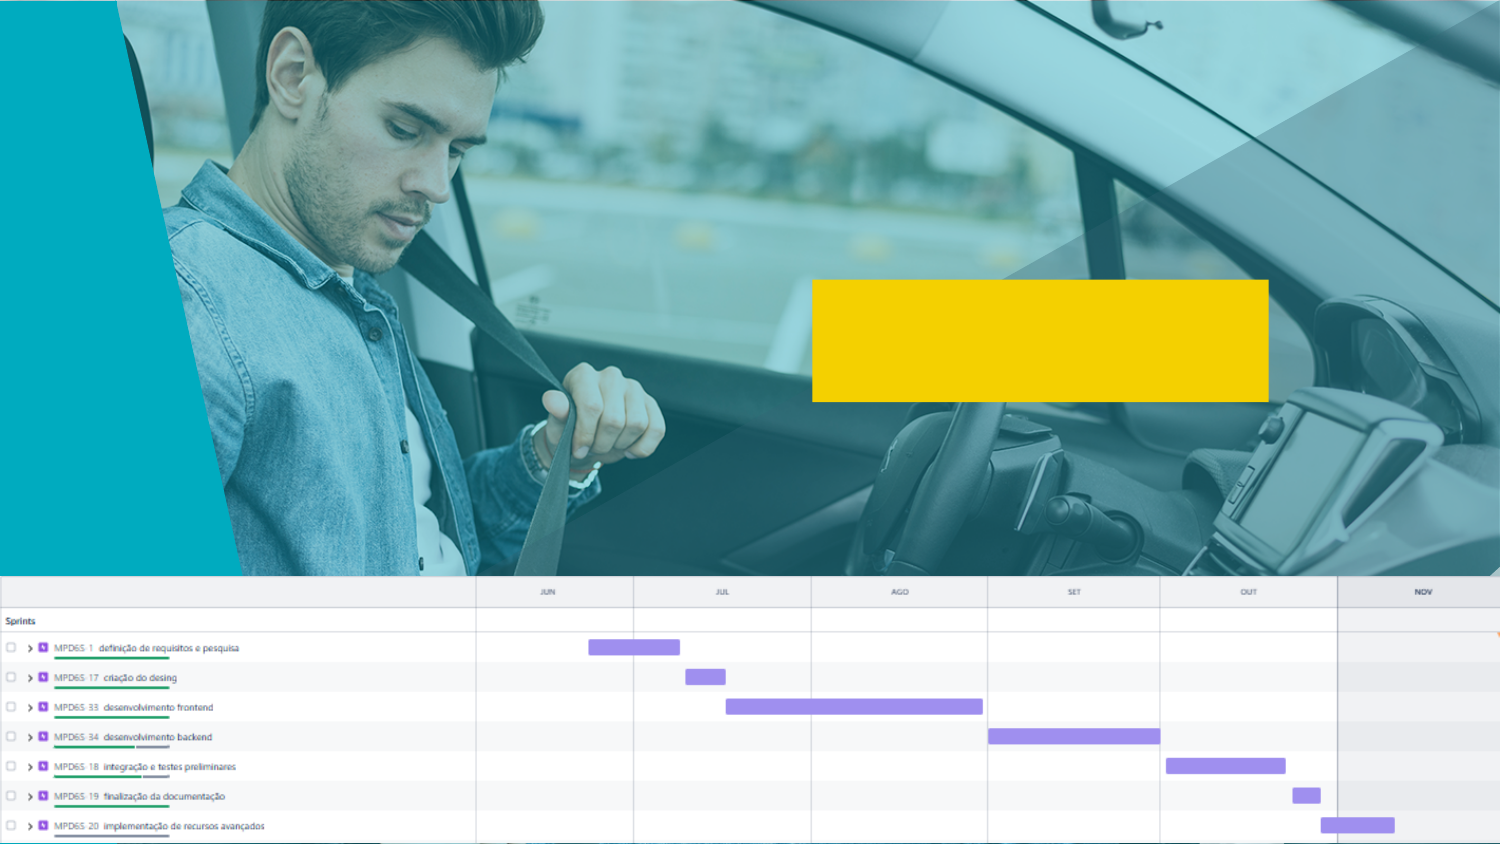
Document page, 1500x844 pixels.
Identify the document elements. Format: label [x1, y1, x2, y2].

text_box [474, 0, 1500, 576]
picture [0, 0, 1500, 843]
